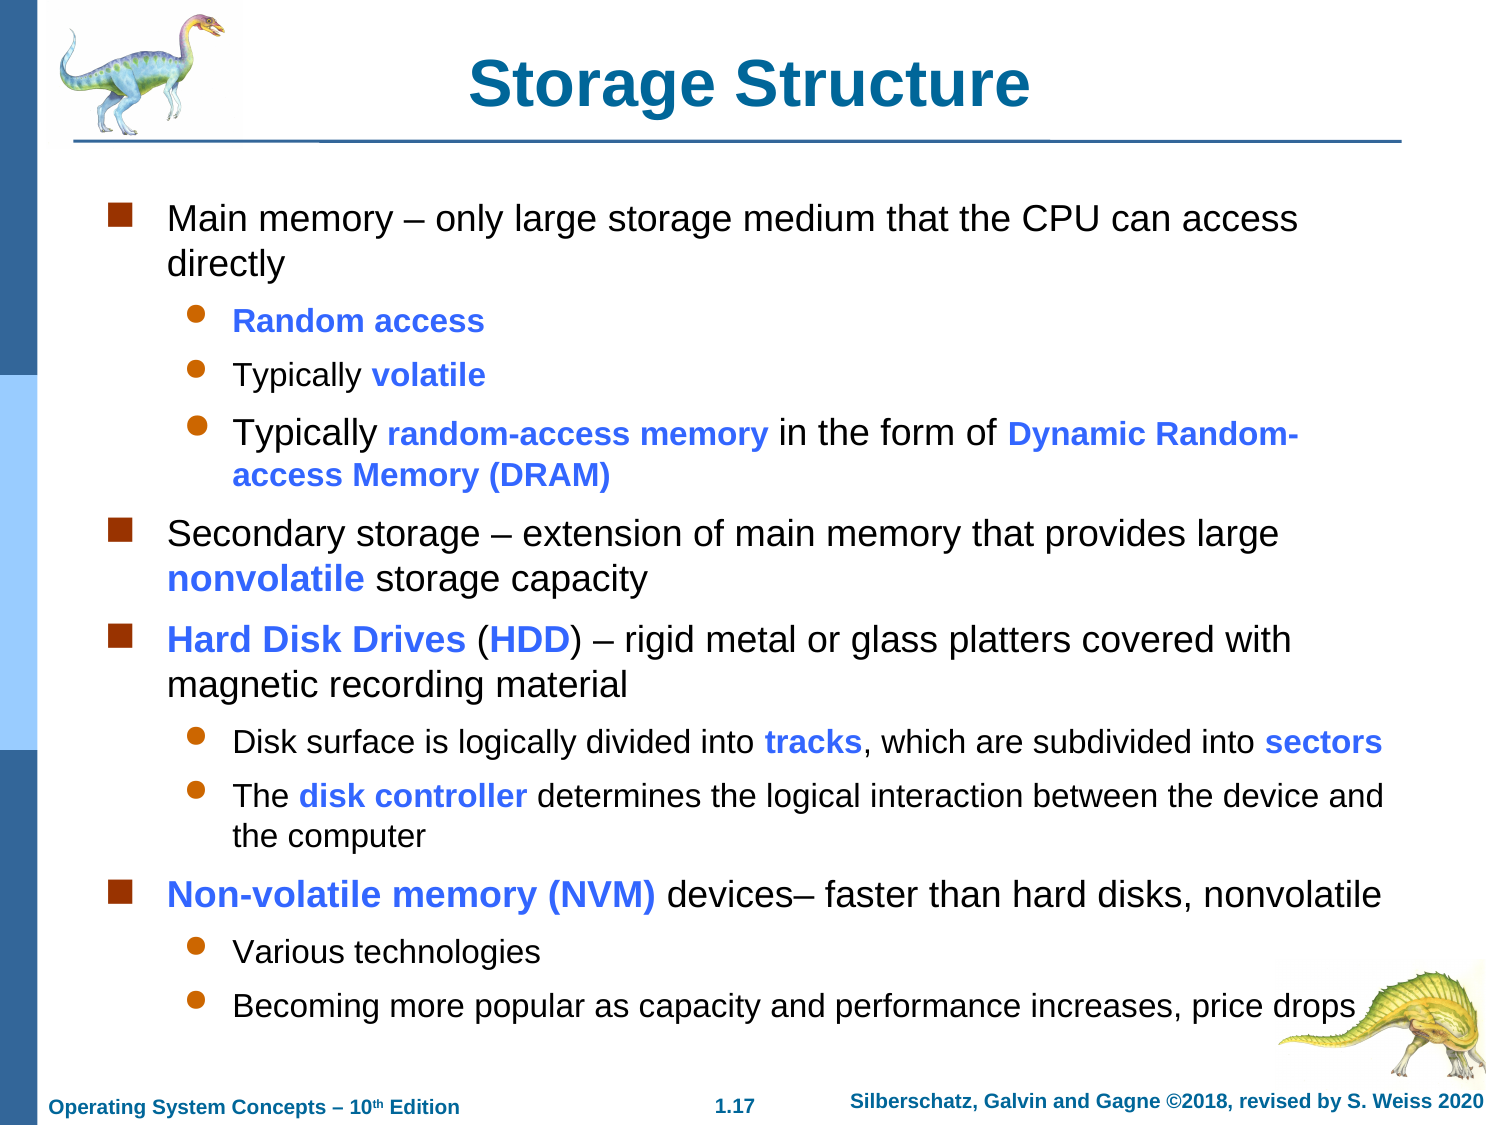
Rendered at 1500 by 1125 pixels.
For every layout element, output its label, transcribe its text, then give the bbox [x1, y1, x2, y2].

picture [1276, 1001, 1285, 1015]
text_box Main memory – only large storage medium that the CPU can access directly Random access Typically volatile Typically random-access memory in the form of Dynamic Random-access Memory (DRAM) Secondary storage – extension of main memory that provides large nonvolatile storage capacity Hard Disk Drives (HDD) – rigid metal or glass platters covered with magnetic recording material Disk surface is logically divided into tracks, which are subdivided into sectors The disk controller determines the logical interaction between the device and the computer Non-volatile memory (NVM) devices– faster than hard disks, nonvolatile Various technologies Becoming more popular as capacity and performance increases, price drops [95, 186, 1426, 976]
picture [1275, 959, 1486, 1090]
text_box Storage Structure [75, 32, 1426, 128]
picture [46, 0, 243, 149]
